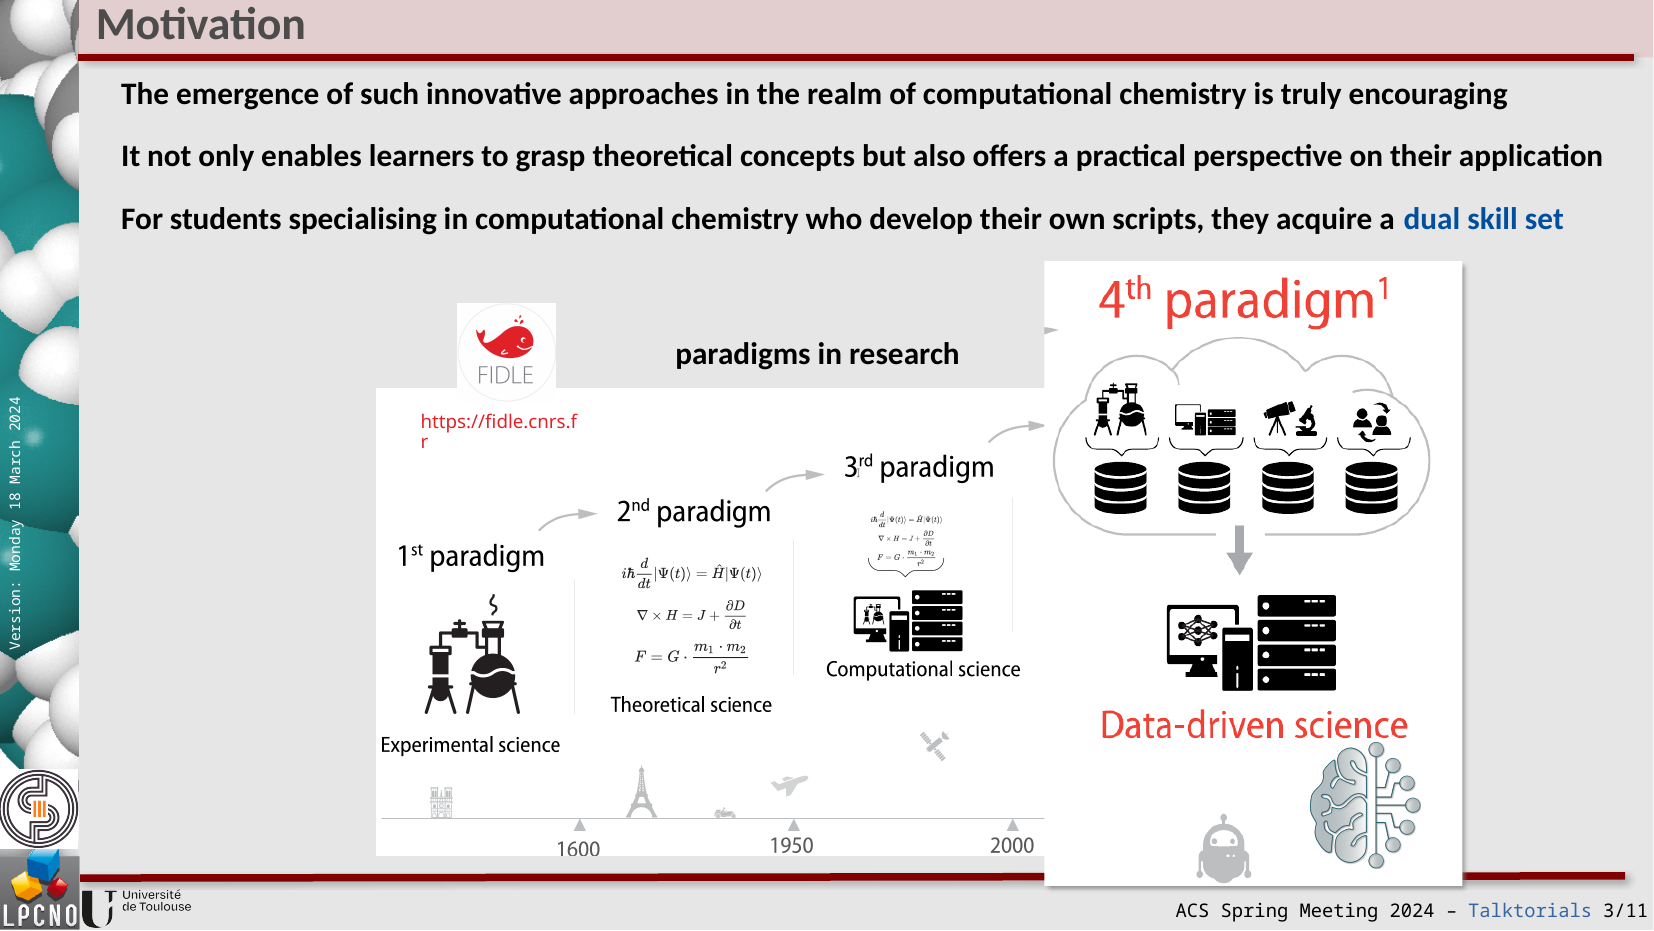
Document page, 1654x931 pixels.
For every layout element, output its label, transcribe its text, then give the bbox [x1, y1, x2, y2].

title Motivation [78, 0, 1654, 58]
picture [82, 889, 191, 928]
text_box https://fidle.cnrs.fr [405, 401, 596, 462]
picture [376, 261, 1463, 886]
text_box paradigms in research [660, 333, 975, 380]
picture [0, 0, 80, 930]
text_box The emergence of such innovative approaches in the realm of computational chemistry is truly encouraging It not only enables learners to grasp theoretical concepts but also offers a practical perspective on their application For students specialising in computational chemistry who develop their own scripts, they acquire a dual skill set [106, 73, 1631, 276]
